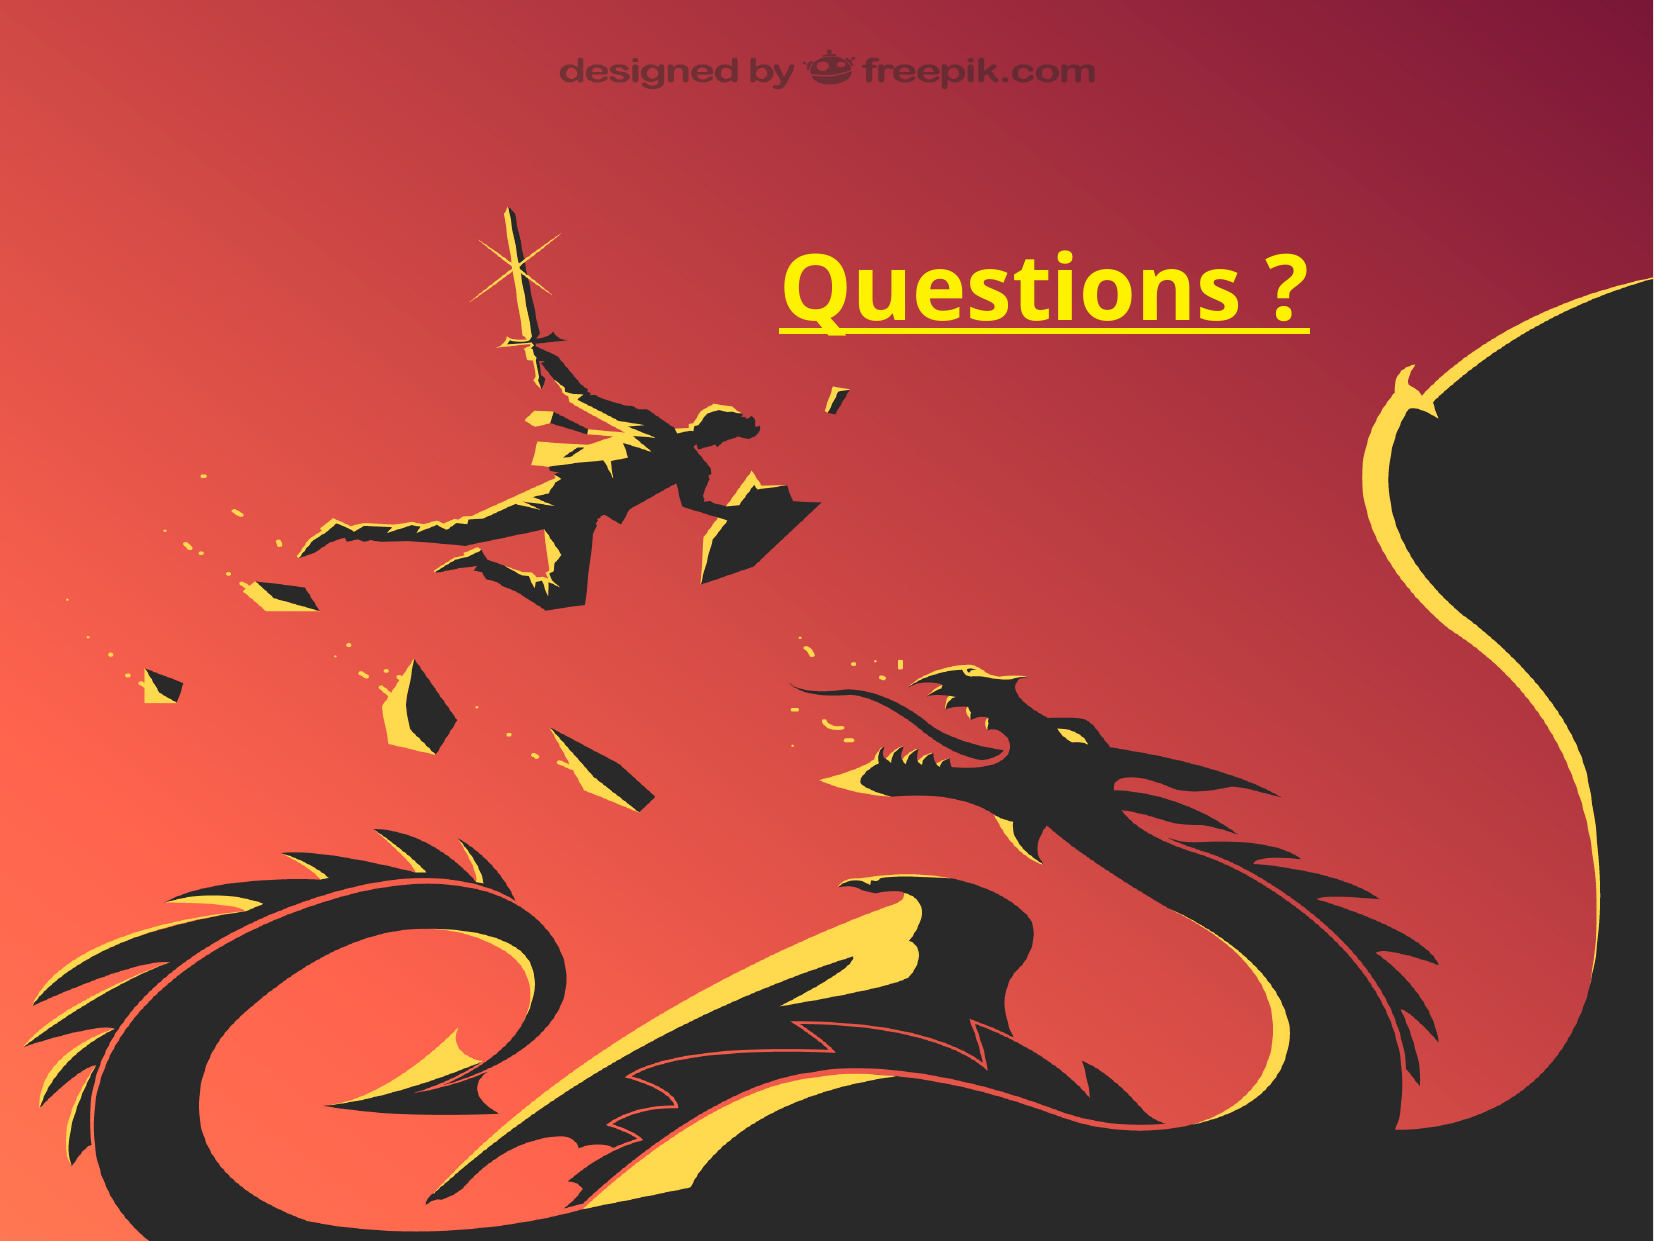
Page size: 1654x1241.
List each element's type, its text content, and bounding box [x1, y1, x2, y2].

picture [0, 0, 1654, 1241]
title Questions ? [454, 79, 1636, 526]
